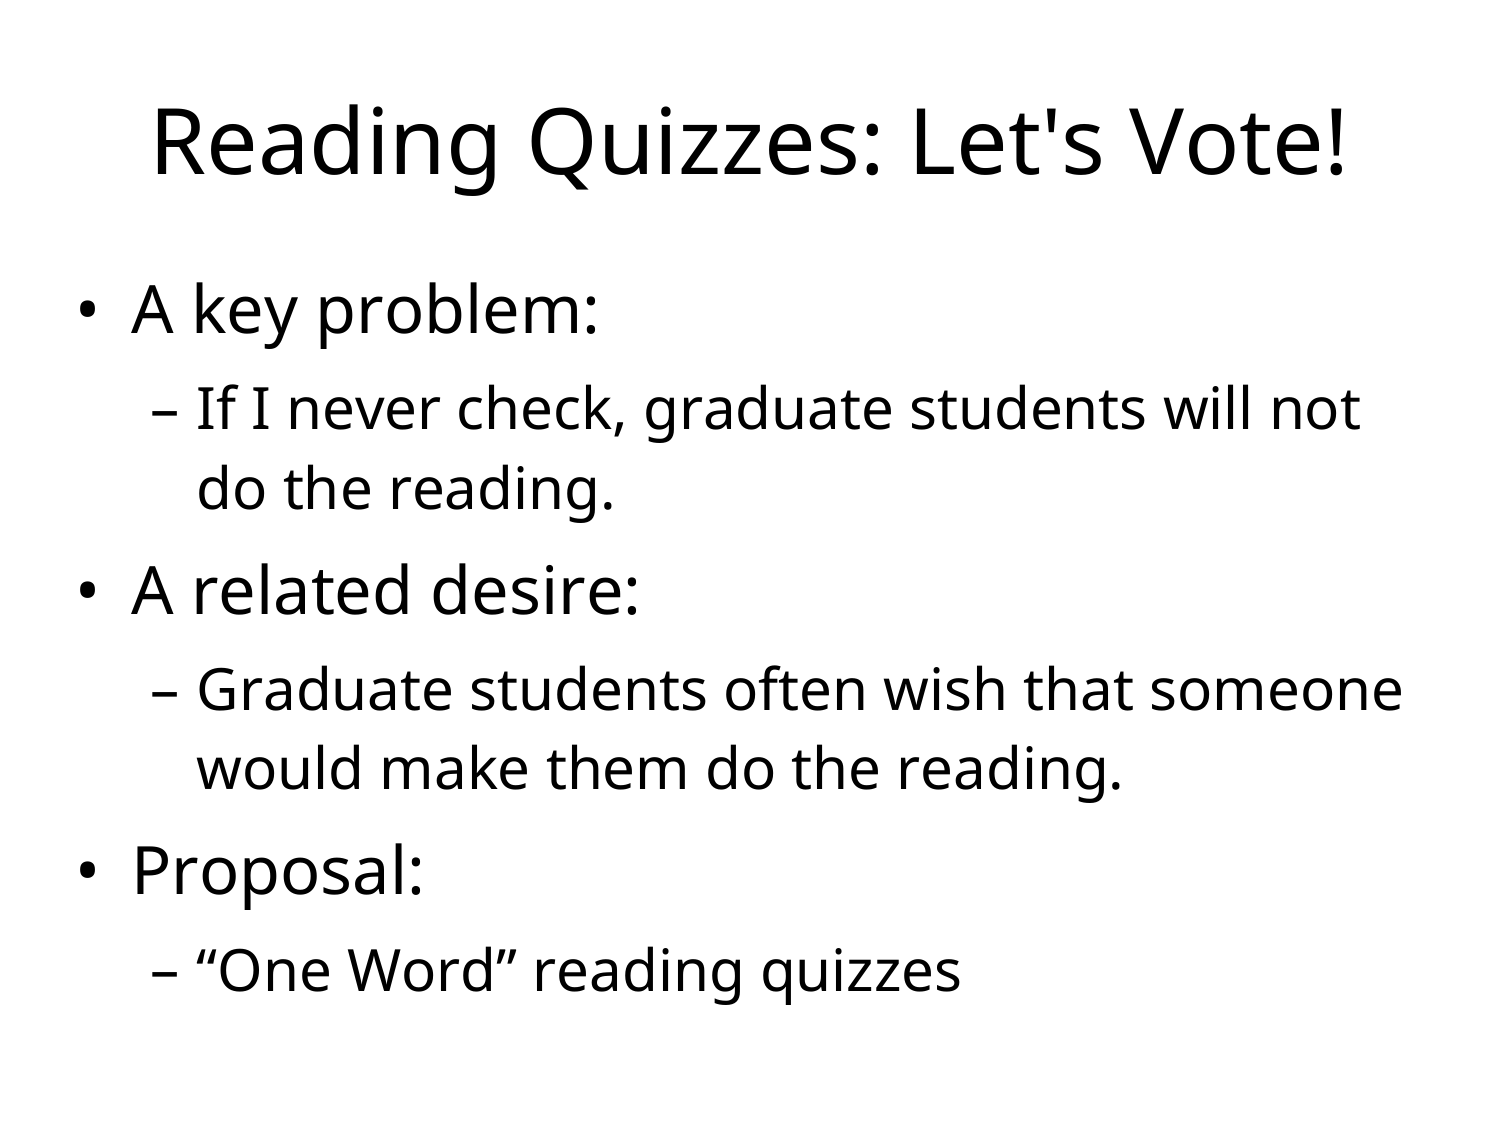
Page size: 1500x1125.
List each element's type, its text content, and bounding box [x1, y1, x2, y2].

list A key problem: If I never check, graduate students will not do the reading. A related desire: Graduate students often wish that someone would make them do the reading. Proposal: “One Word” reading quizzes [75, 262, 1426, 1006]
title Reading Quizzes: Let's Vote! [75, 21, 1426, 257]
